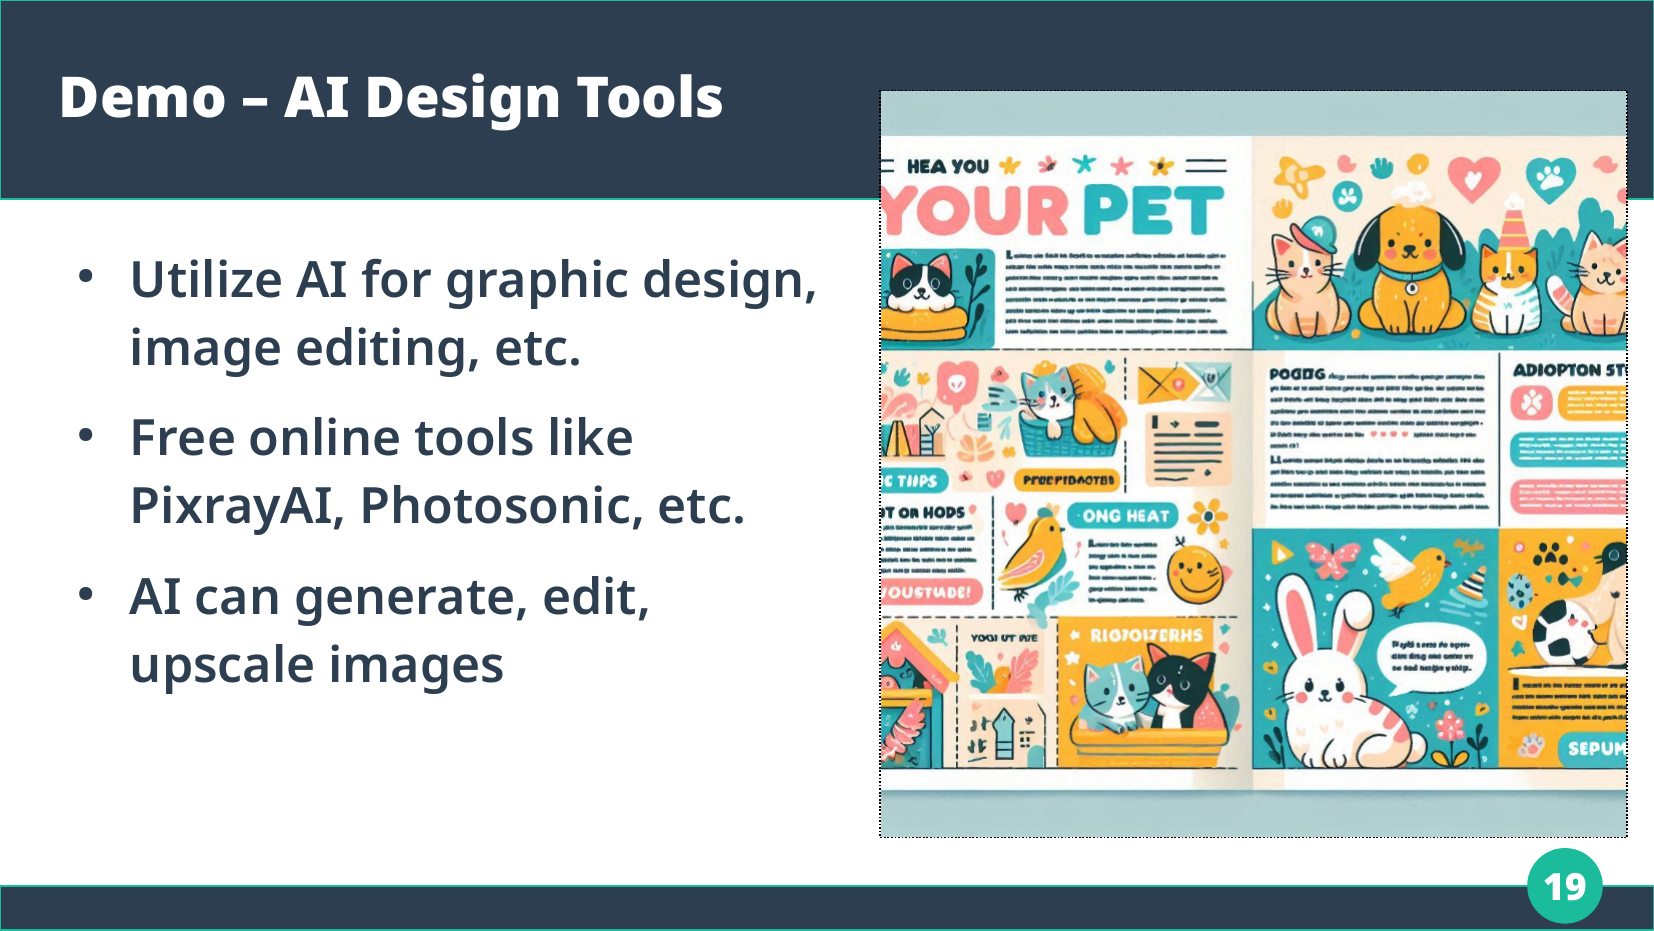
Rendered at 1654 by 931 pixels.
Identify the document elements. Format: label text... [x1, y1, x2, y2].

list Utilize AI for graphic design, image editing, etc. Free online tools like PixrayAI, Photosonic, etc. AI can generate, edit, upscale images [59, 243, 843, 864]
title Demo – AI Design Tools [59, 37, 1595, 156]
picture [881, 91, 1627, 837]
